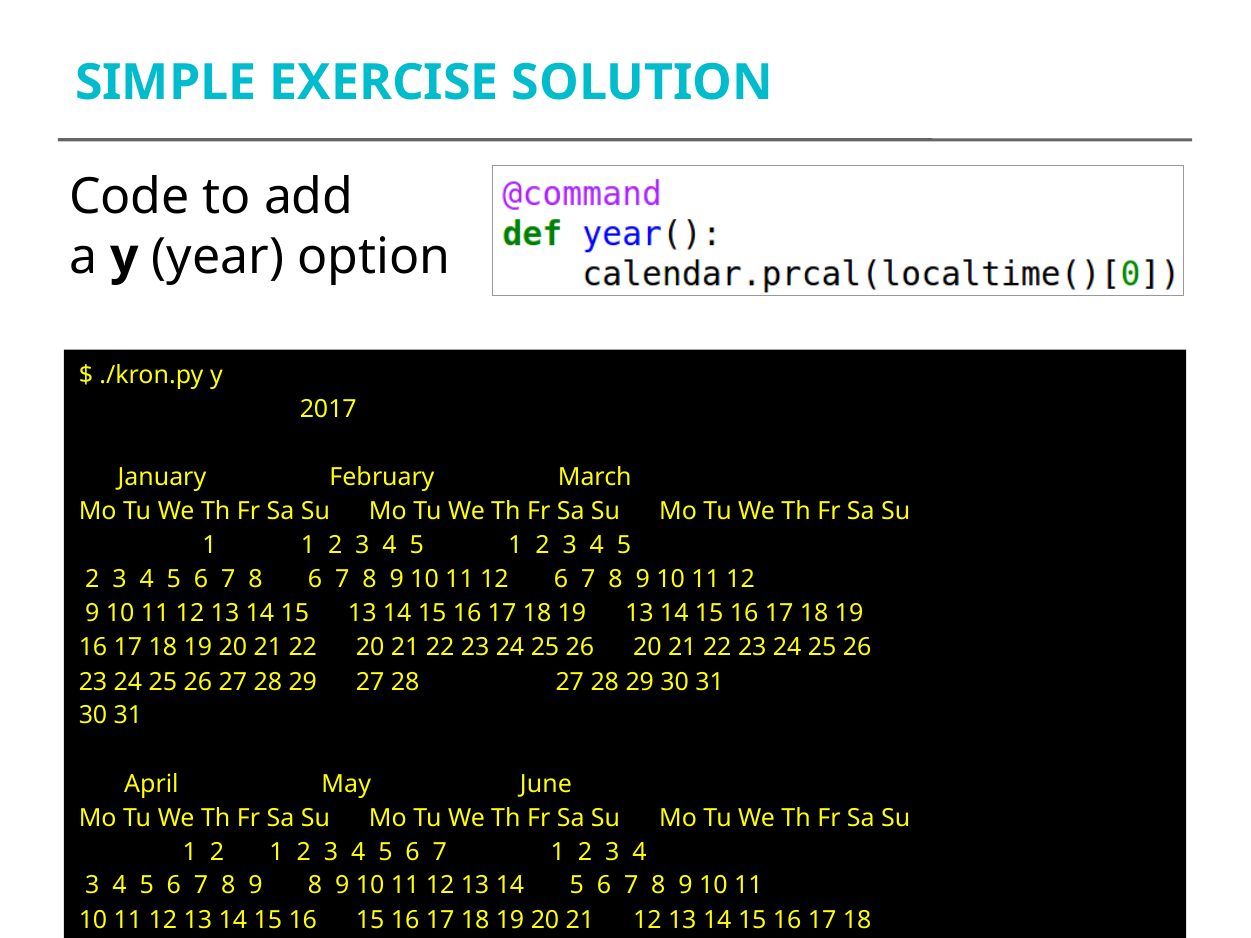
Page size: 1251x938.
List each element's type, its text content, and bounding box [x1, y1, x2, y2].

picture [492, 165, 1184, 296]
text_box $ ./kron.py y 2017 January February March Mo Tu We Th Fr Sa Su Mo Tu We Th Fr Sa Su Mo Tu We Th Fr Sa Su 1 1 2 3 4 5 1 2 3 4 5 2 3 4 5 6 7 8 6 7 8 9 10 11 12 6 7 8 9 10 11 12 9 10 11 12 13 14 15 13 14 15 16 17 18 19 13 14 15 16 17 18 19 16 17 18 19 20 21 22 20 21 22 23 24 25 26 20 21 22 23 24 25 26 23 24 25 26 27 28 29 27 28 27 28 29 30 31 30 31 April May June Mo Tu We Th Fr Sa Su Mo Tu We Th Fr Sa Su Mo Tu We Th Fr Sa Su 1 2 1 2 3 4 5 6 7 1 2 3 4 3 4 5 6 7 8 9 8 9 10 11 12 13 14 5 6 7 8 9 10 11 10 11 12 13 14 15 16 15 16 17 18 19 20 21 12 13 14 15 16 17 18 17 18 19 20 21 22 23 22 23 24 25 26 27 28 19 20 21 22 23 24 25 24 25 26 27 28 29 30 29 30 31 26 27 28 29 30 [63, 349, 1187, 938]
list Code to add a y (year) option [56, 151, 1182, 831]
title SIMPLE EXERCISE SOLUTION [62, 37, 1188, 122]
